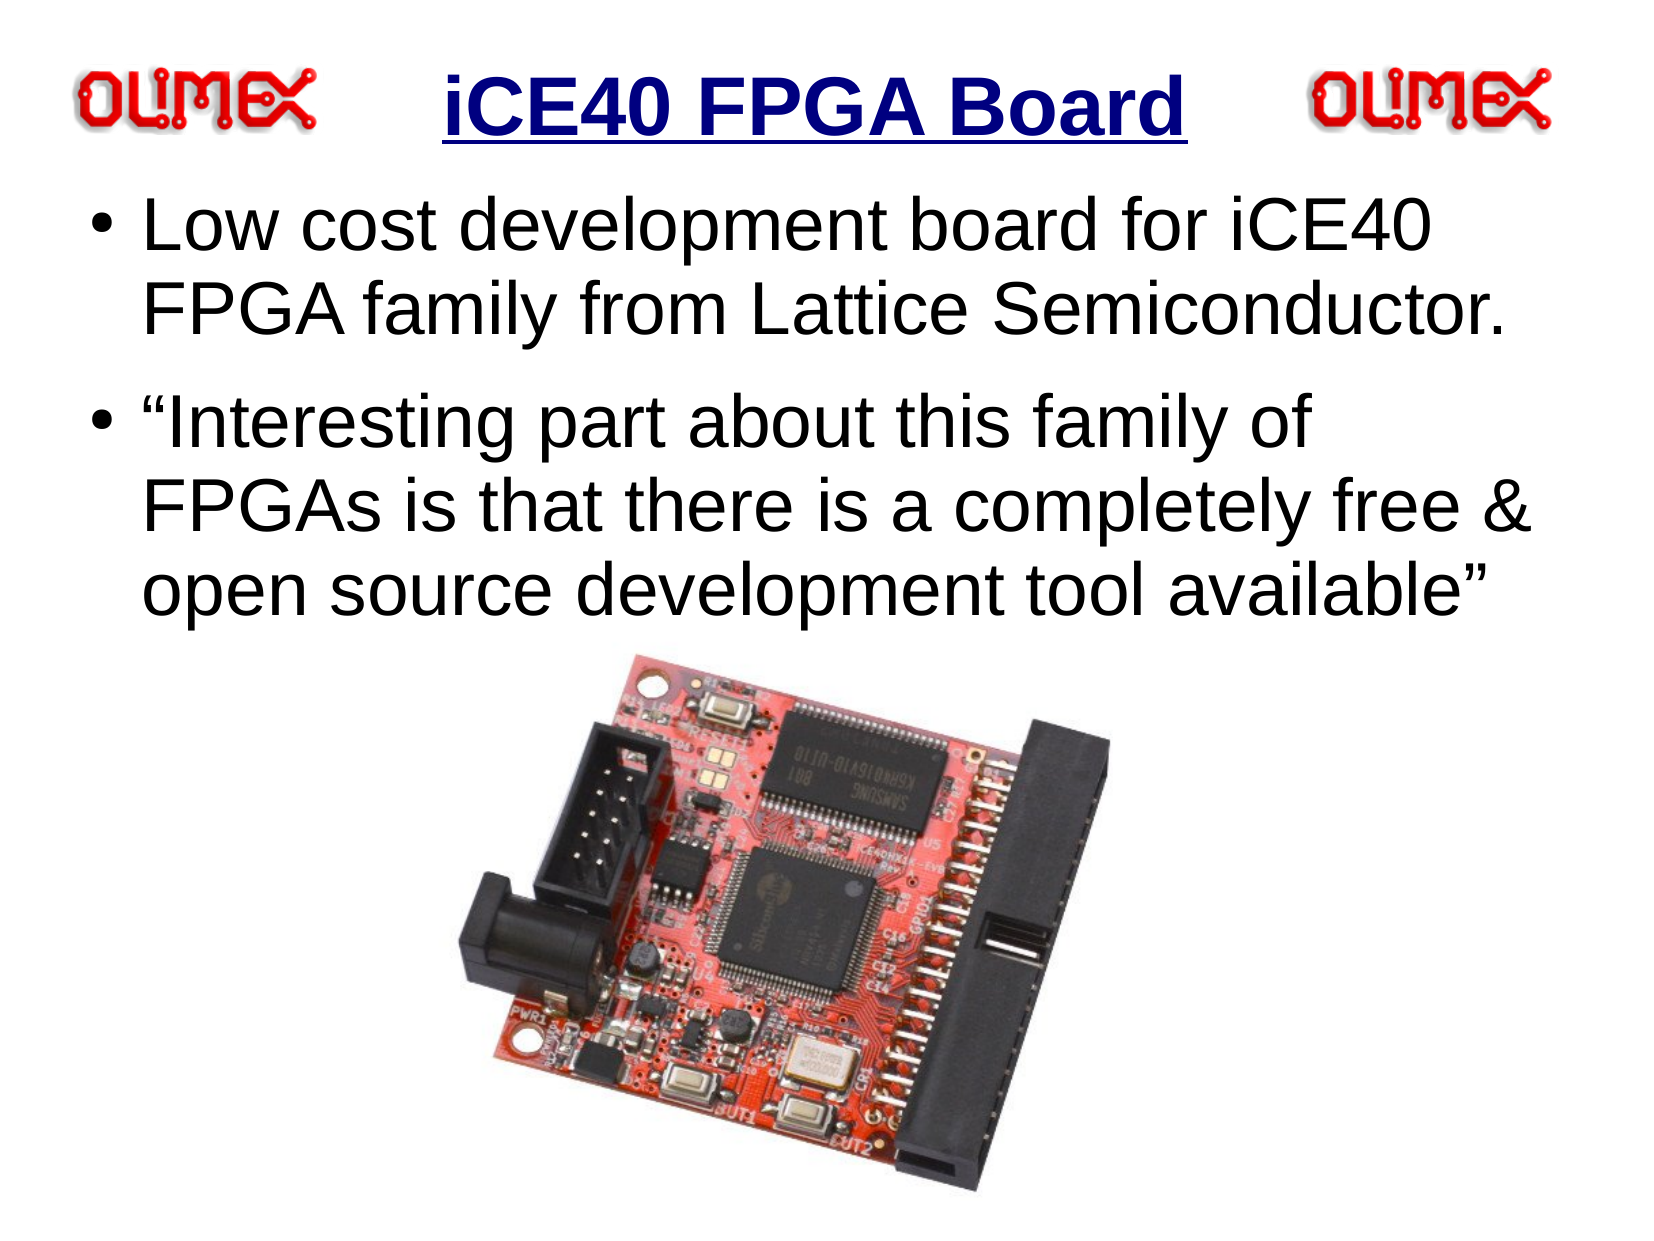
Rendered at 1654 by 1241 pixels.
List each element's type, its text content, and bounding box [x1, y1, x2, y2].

list iCE40 FPGA Board Low cost development board for iCE40 FPGA family from Lattice Semiconductor. “Interesting part about this family of FPGAs is that there is a completely free & open source development tool available” [70, 59, 1560, 780]
picture [1296, 61, 1569, 135]
picture [62, 61, 334, 136]
picture [417, 780, 1151, 1241]
